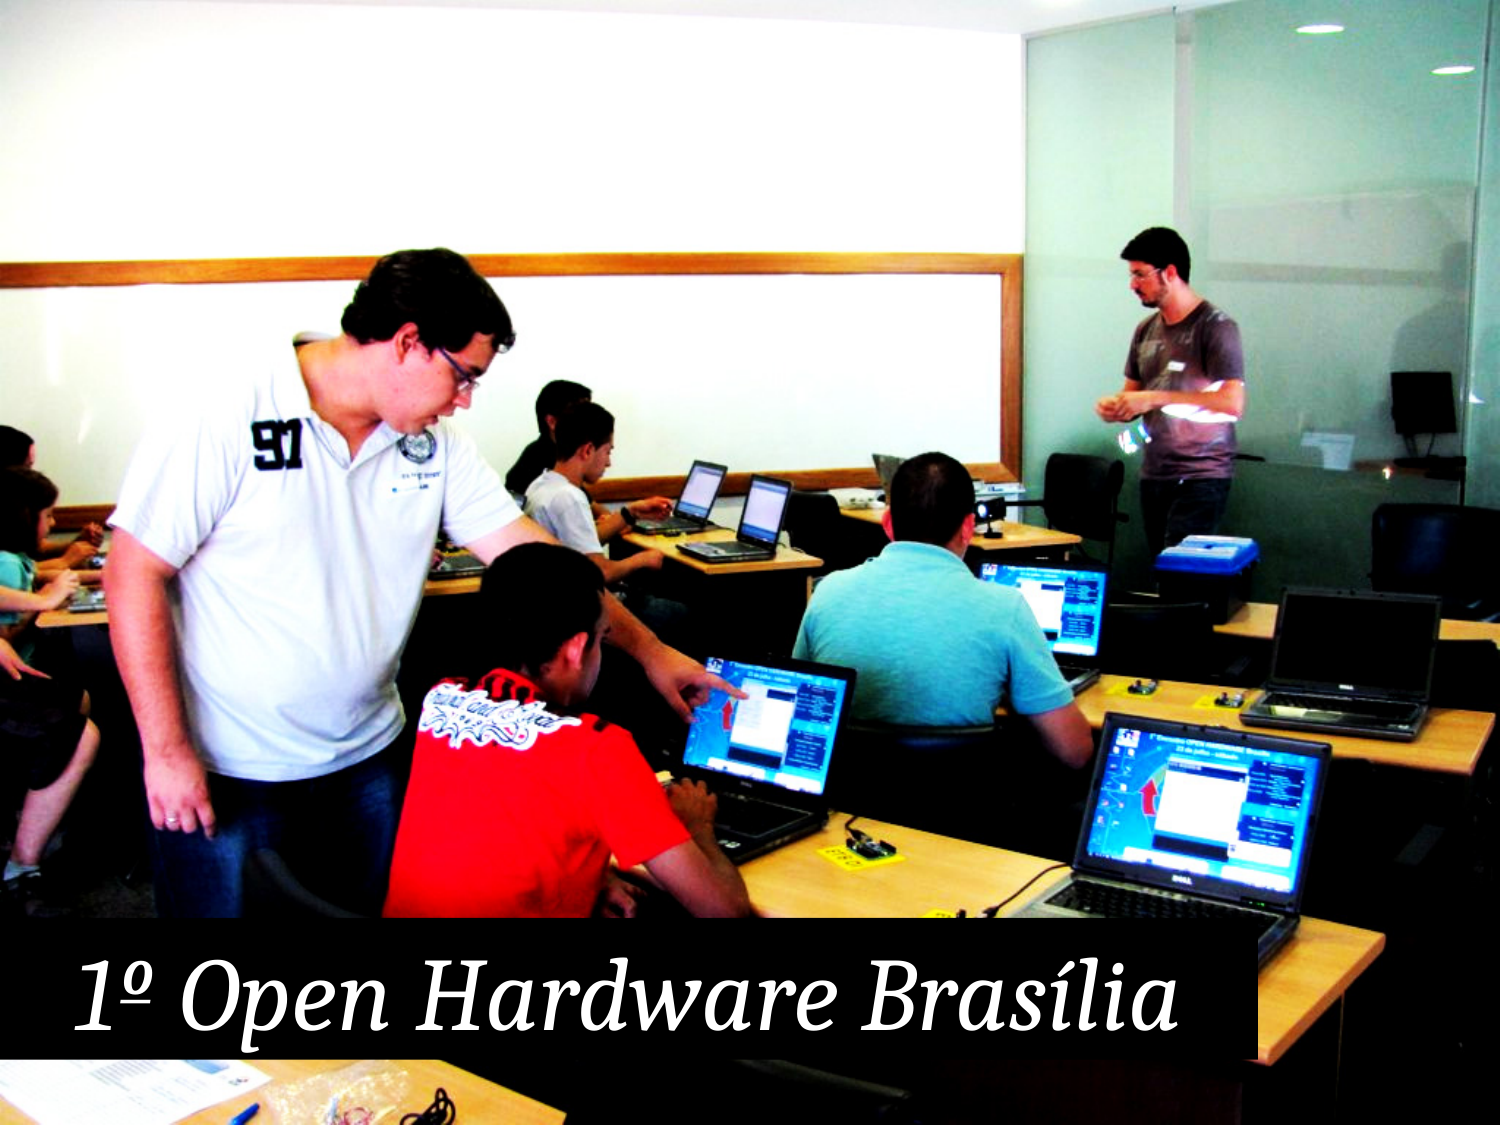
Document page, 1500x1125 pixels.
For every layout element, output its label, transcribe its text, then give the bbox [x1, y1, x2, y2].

picture [0, 0, 1500, 1125]
text_box 1º Open Hardware Brasília [0, 917, 1258, 1060]
